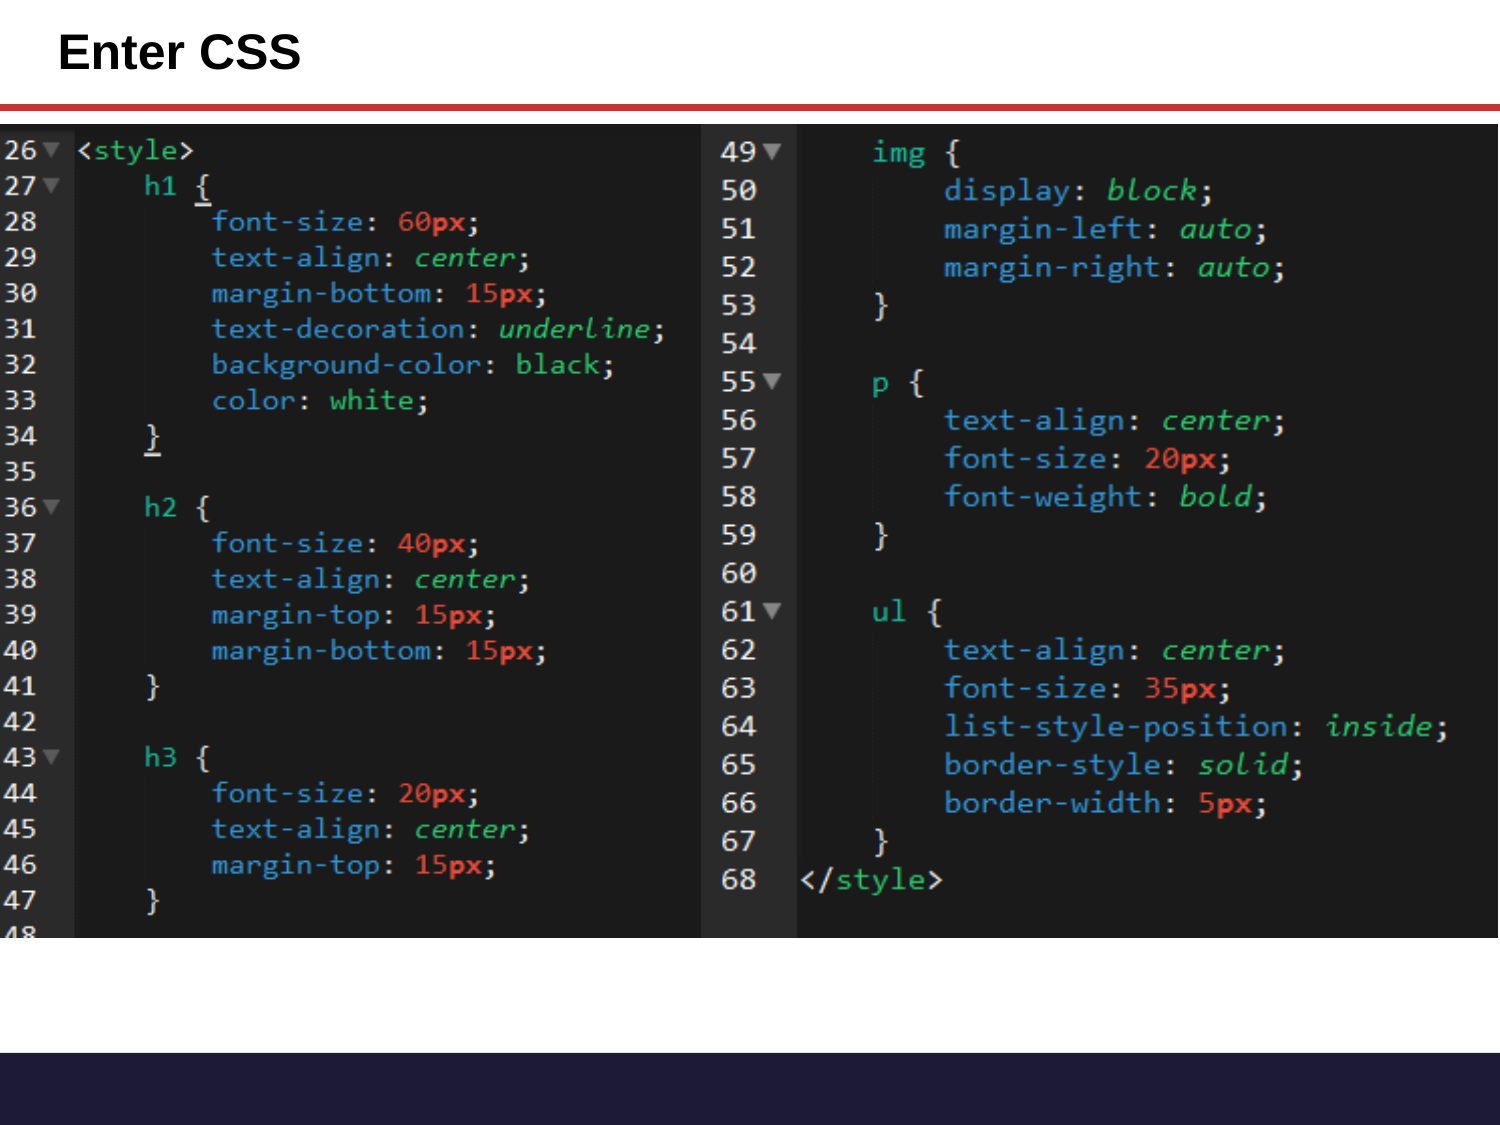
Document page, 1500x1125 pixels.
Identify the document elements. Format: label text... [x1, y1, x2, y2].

picture [0, 124, 1498, 938]
title Enter CSS [50, 0, 948, 108]
